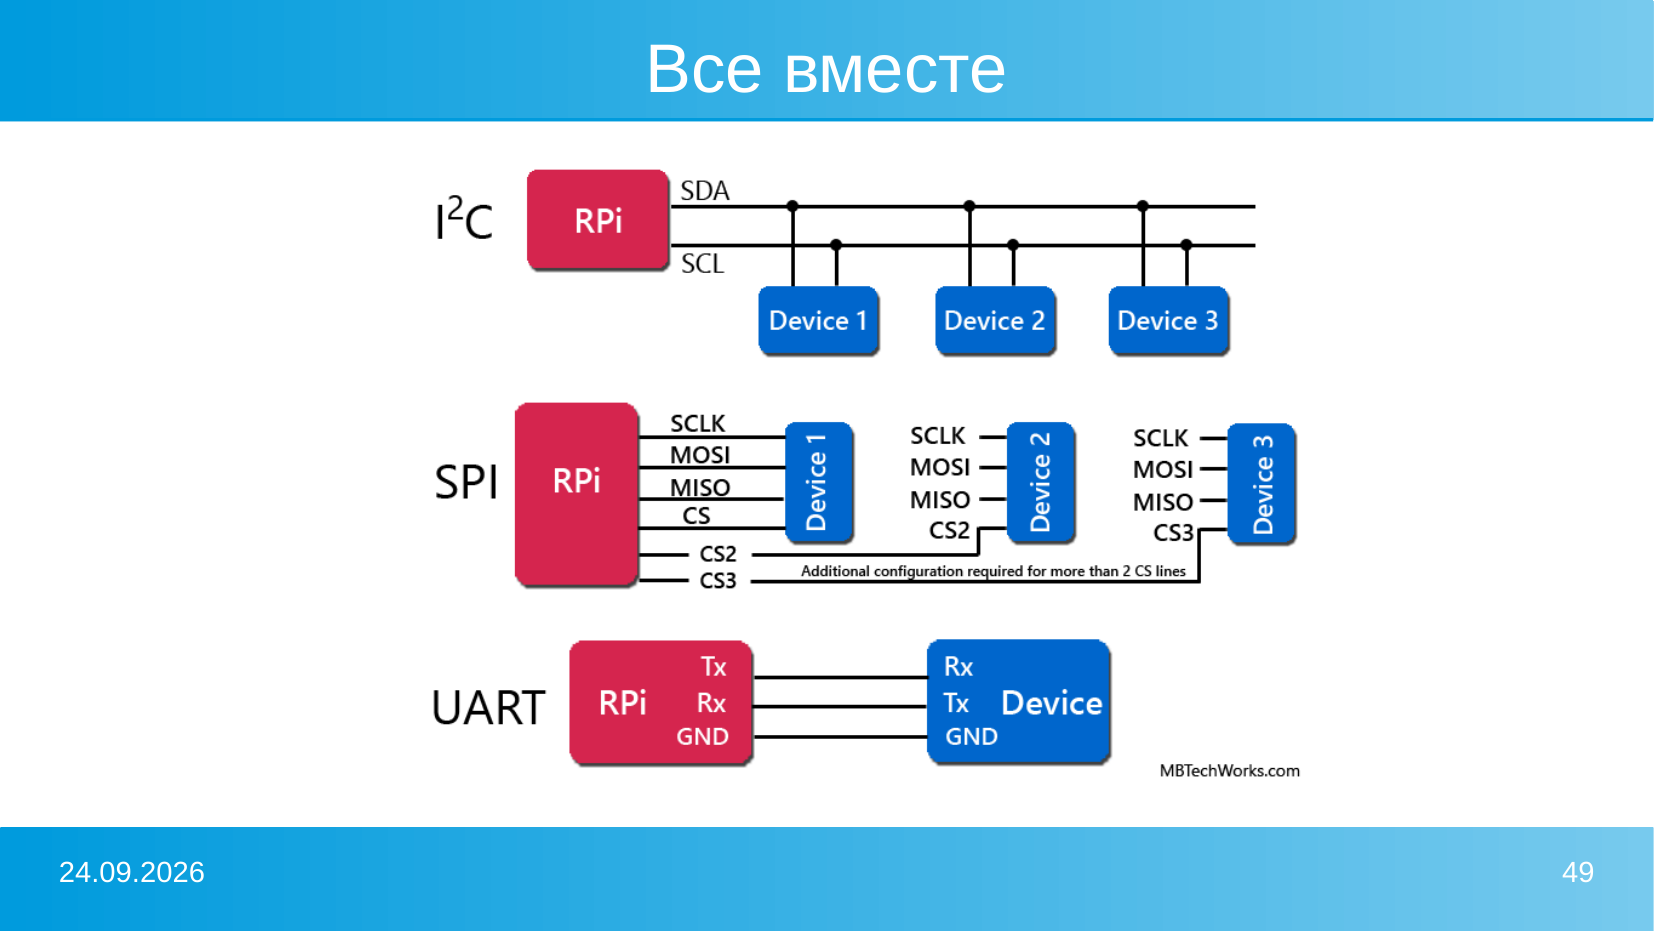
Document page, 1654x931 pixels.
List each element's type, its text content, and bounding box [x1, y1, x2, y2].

picture [412, 154, 1321, 785]
title Все вместе [59, 29, 1595, 108]
